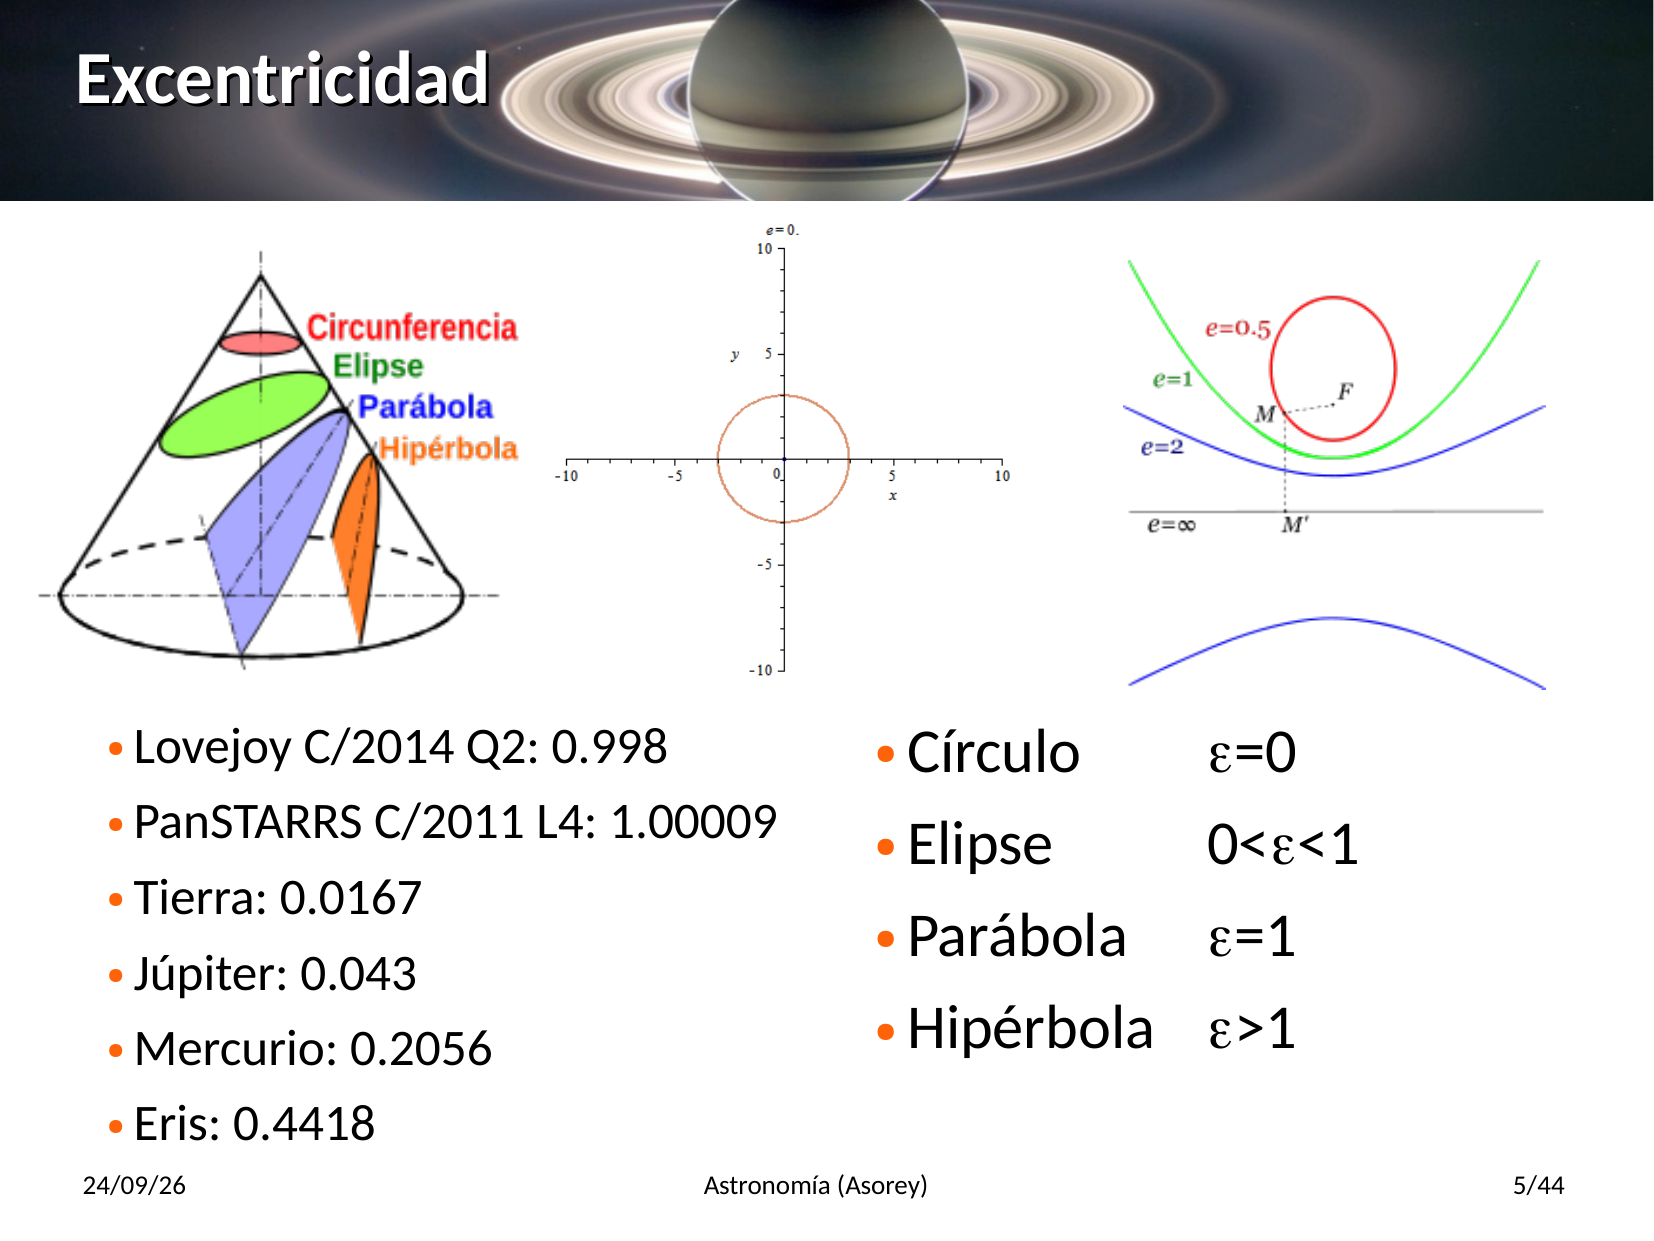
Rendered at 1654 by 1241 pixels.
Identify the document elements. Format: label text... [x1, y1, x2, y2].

picture [30, 215, 1017, 686]
list Lovejoy C/2014 Q2: 0.998 PanSTARRS C/2011 L4: 1.00009 Tierra: 0.0167 Júpiter: 0.043 Mercurio: 0.2056 Eris: 0.4418 [82, 725, 809, 1155]
picture [1123, 260, 1546, 691]
picture [0, 0, 1654, 201]
list Círculo e=0 Elipse 0<e<1 Parábola e=1 Hipérbola e>1 [845, 725, 1572, 1155]
title Excentricidad [75, 19, 1564, 151]
